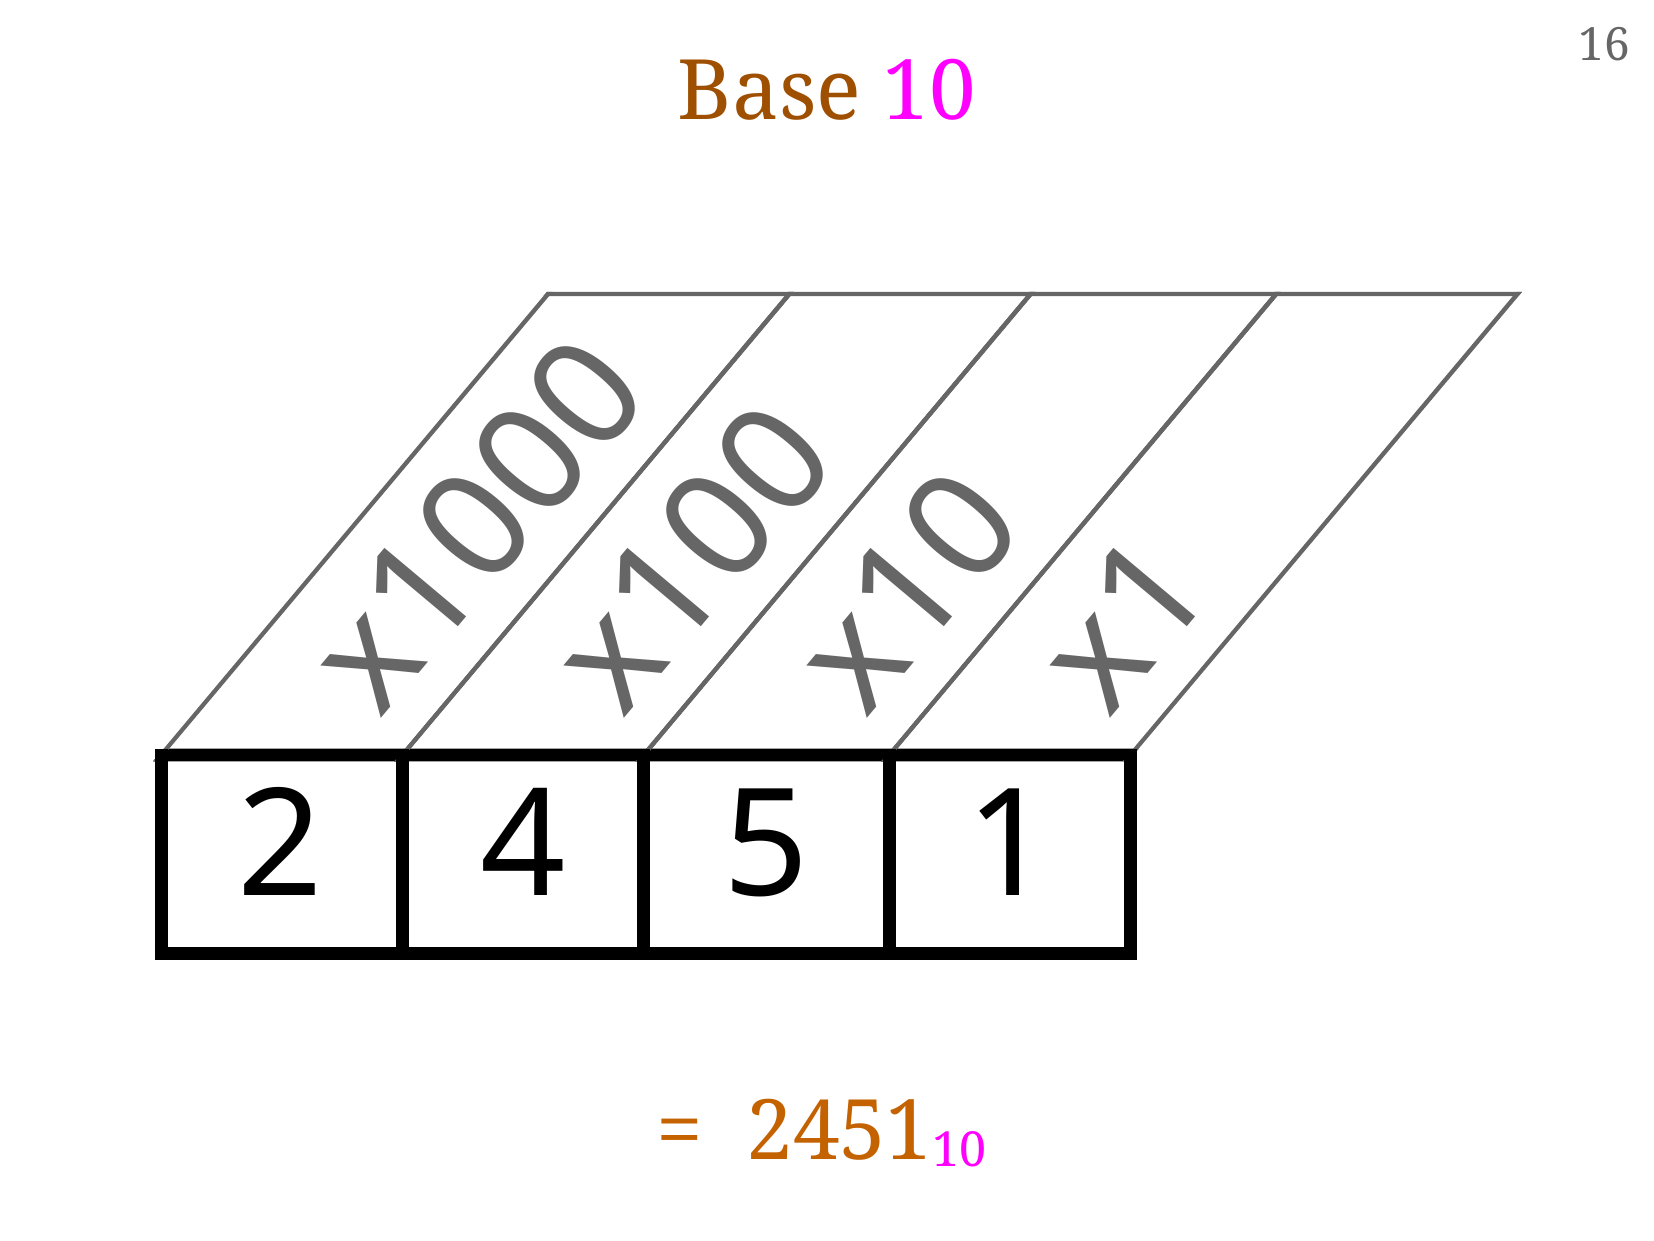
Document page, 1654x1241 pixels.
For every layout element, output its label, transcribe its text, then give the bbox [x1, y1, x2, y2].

chart [53, 221, 1609, 1034]
title Base 10 [59, 29, 1595, 148]
text_box = 245110 [641, 1062, 1123, 1211]
